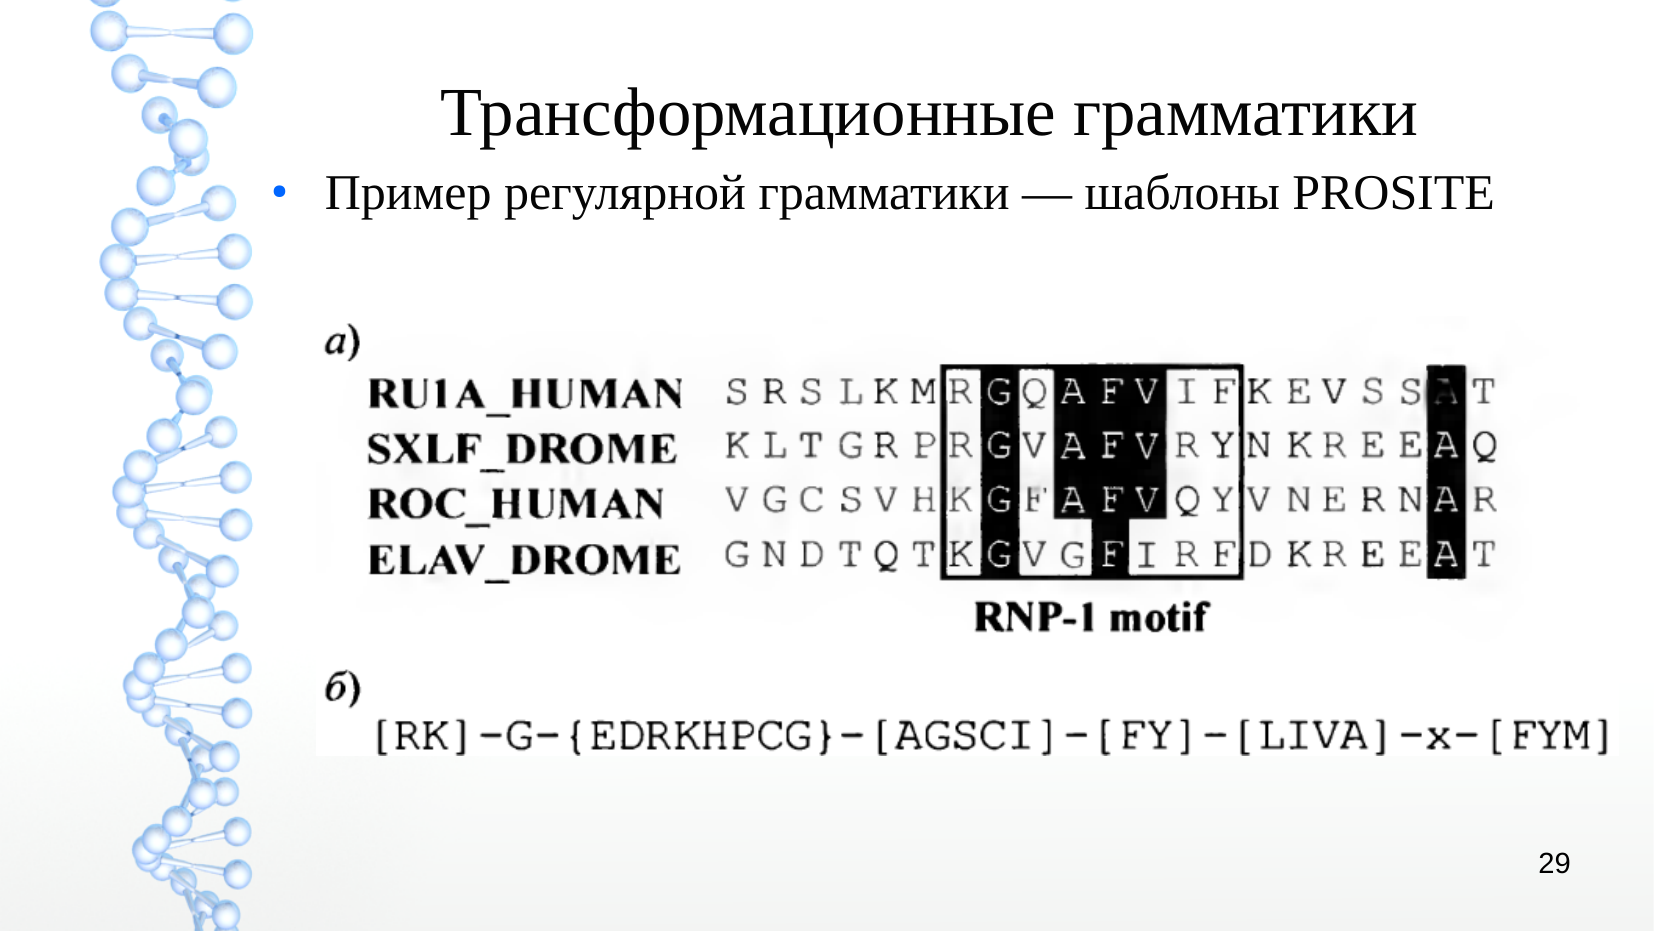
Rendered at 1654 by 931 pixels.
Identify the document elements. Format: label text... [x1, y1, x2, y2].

title Трансформационные грамматики [265, 35, 1595, 165]
picture [0, 0, 1654, 931]
list Пример регулярной грамматики — шаблоны PROSITE [253, 165, 1595, 851]
